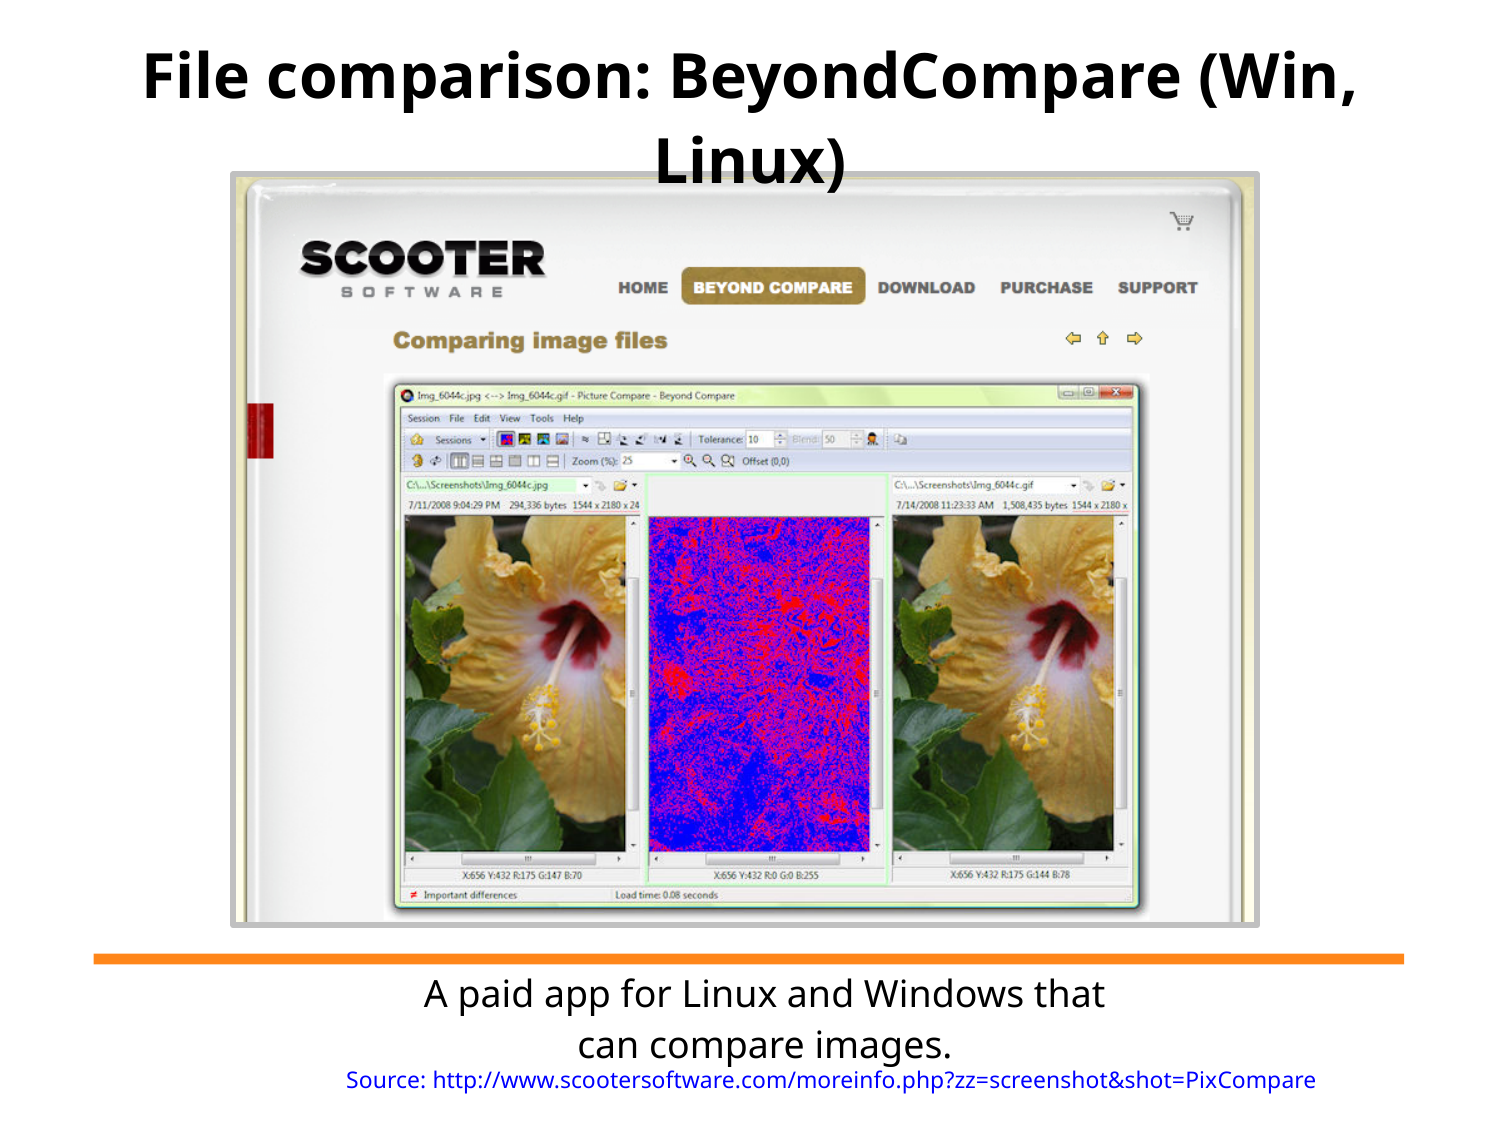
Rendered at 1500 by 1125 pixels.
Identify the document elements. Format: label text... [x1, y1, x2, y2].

title File comparison: BeyondCompare (Win, Linux) [75, 45, 1426, 188]
text_box Source: http://www.scootersoftware.com/moreinfo.php?zz=screenshot&shot=PixCompare [331, 1056, 1169, 1098]
text_box A paid app for Linux and Windows that can compare images. [382, 960, 1148, 1056]
picture [0, 0, 1500, 1125]
